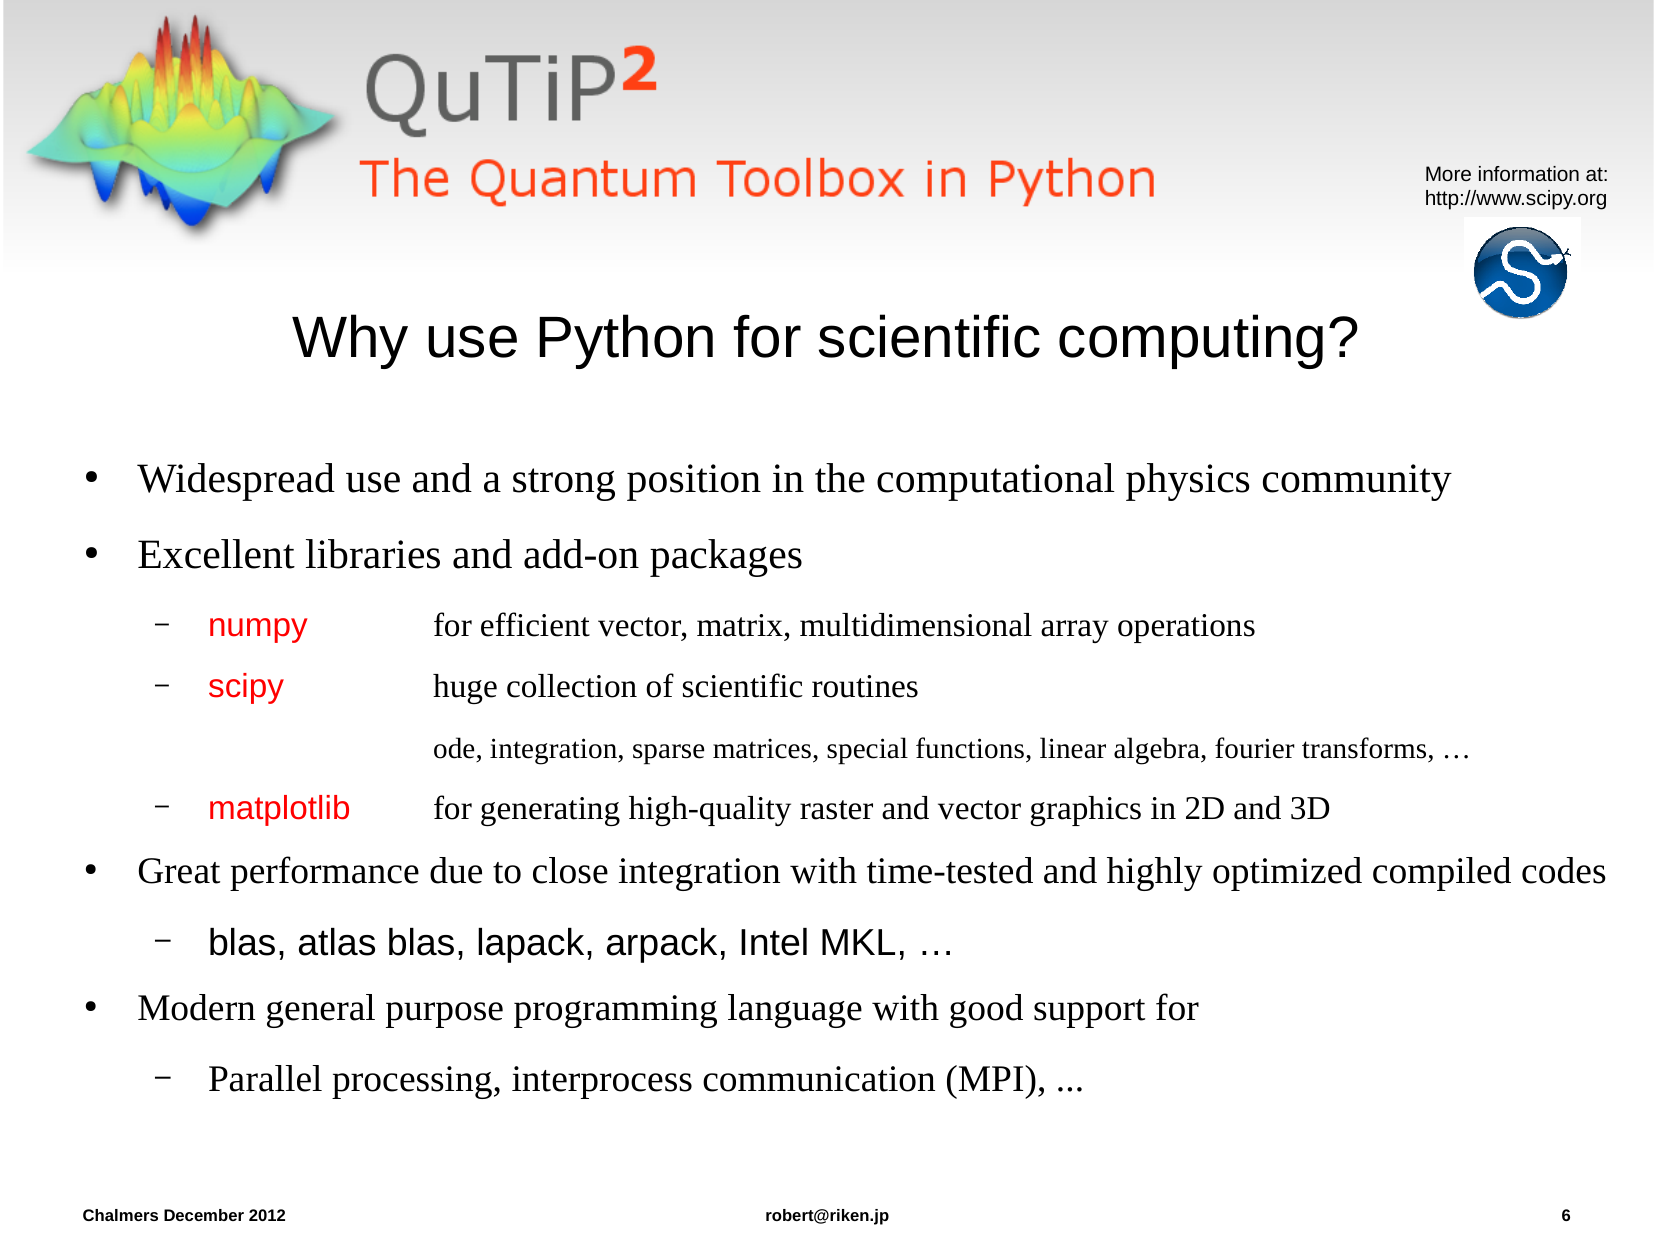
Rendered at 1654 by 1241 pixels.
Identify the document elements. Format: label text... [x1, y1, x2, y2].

text_box More information at: http://www.scipy.org [1410, 155, 1624, 218]
picture [3, 0, 1654, 326]
title Why use Python for scientific computing? [82, 273, 1571, 401]
list Widespread use and a strong position in the computational physics community Excellent libraries and add-on packages numpy for efficient vector, matrix, multidimensional array operations scipy huge collection of scientific routines ode, integration, sparse matrices, special functions, linear algebra, fourier transforms, … matplotlib for generating high-quality raster and vector graphics in 2D and 3D Great performance due to close integration with time-tested and highly optimized compiled codes blas, atlas blas, lapack, arpack, Intel MKL, … Modern general purpose programming language with good support for Parallel processing, interprocess communication (MPI), ... [66, 455, 1636, 1131]
